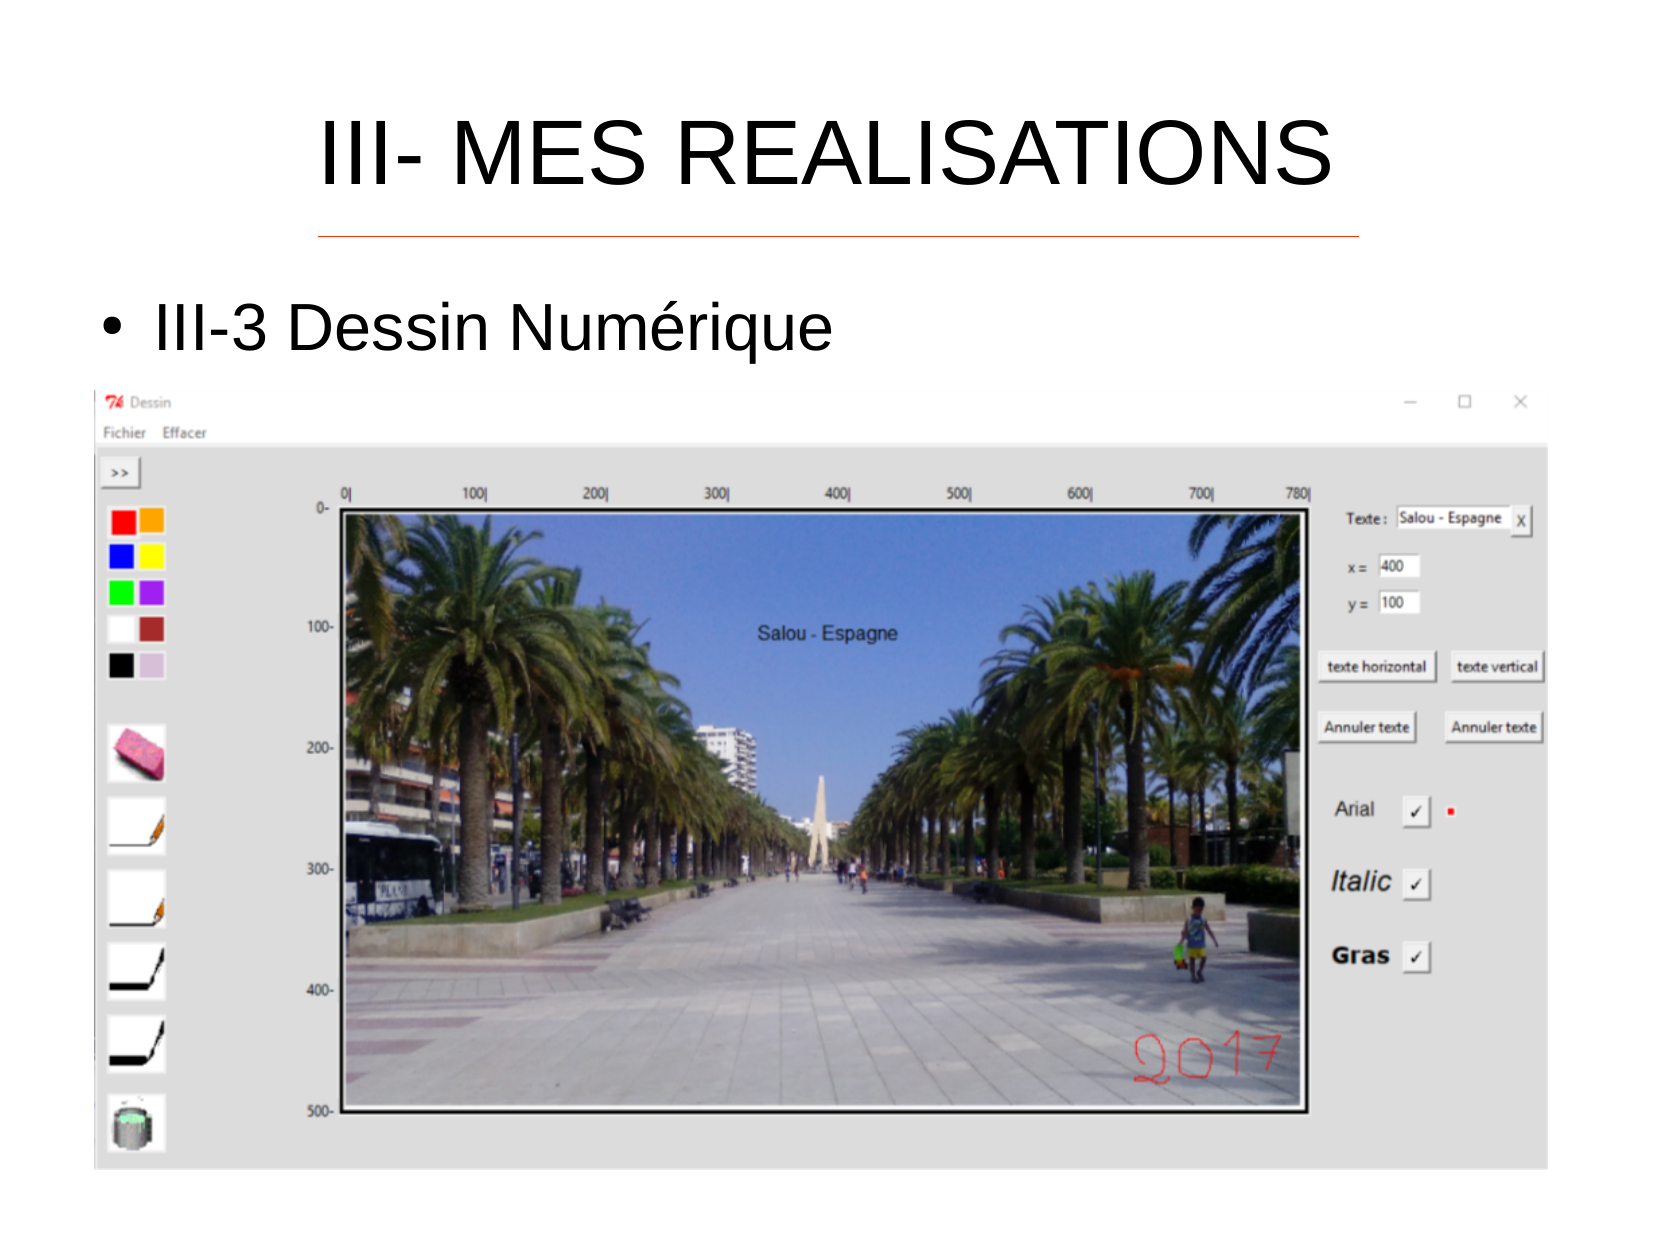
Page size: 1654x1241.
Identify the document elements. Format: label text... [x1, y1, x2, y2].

list III-3 Dessin Numérique [82, 290, 1571, 1010]
title III- MES REALISATIONS [82, 49, 1571, 257]
picture [94, 389, 1548, 1170]
